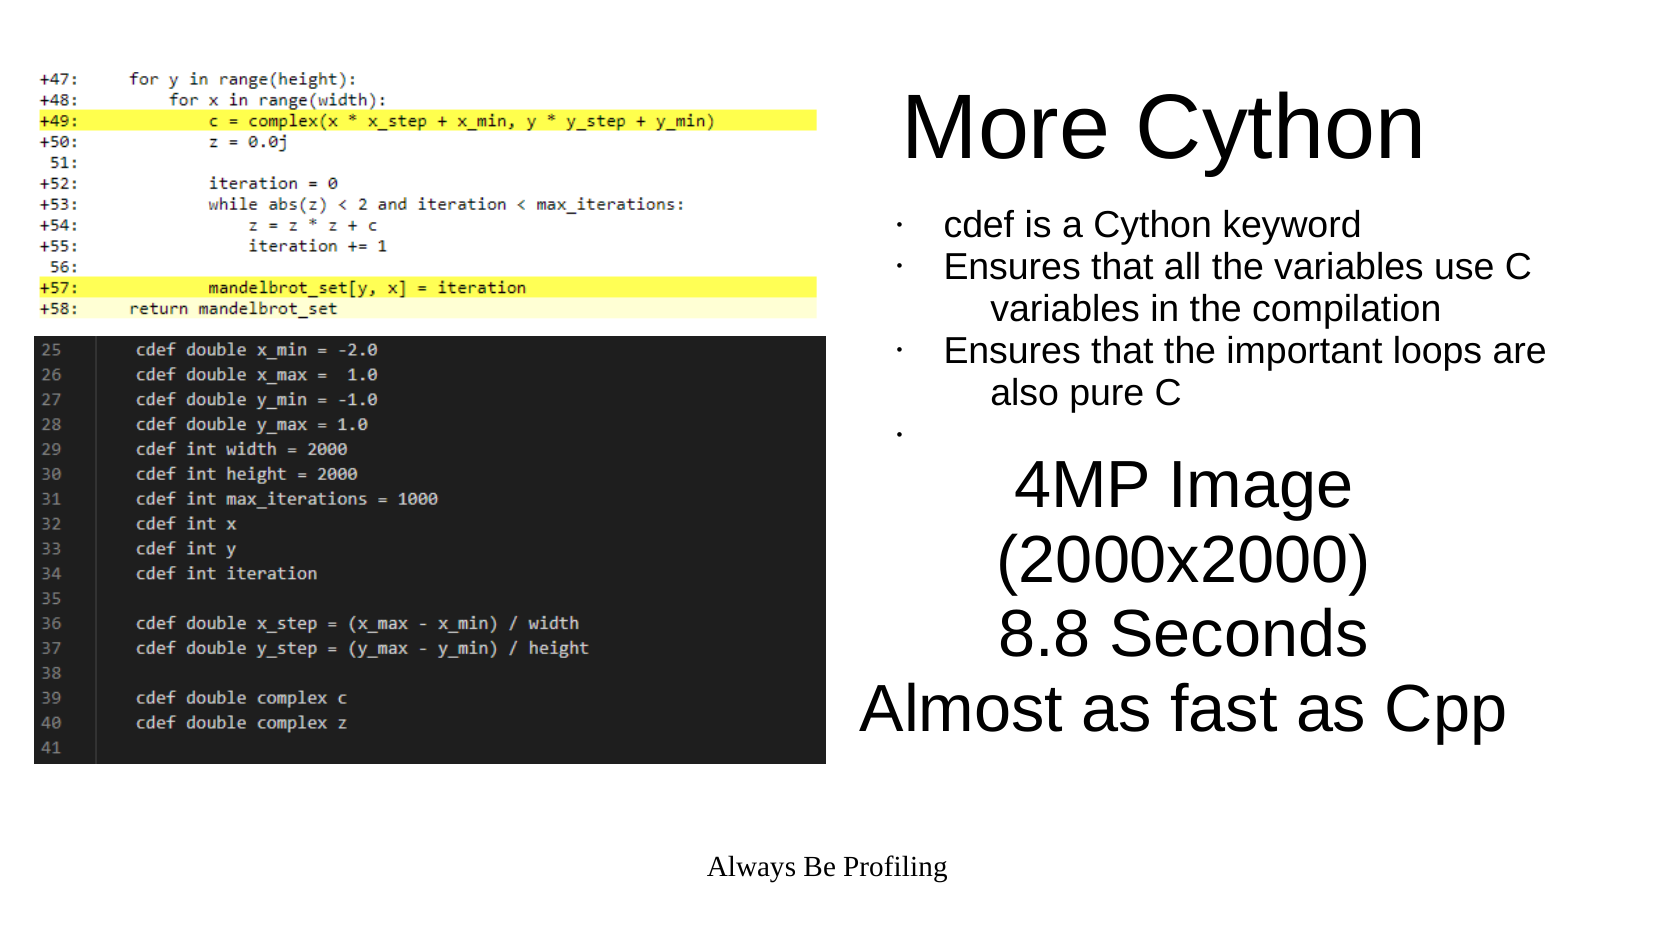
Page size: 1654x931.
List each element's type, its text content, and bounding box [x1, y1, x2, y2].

picture [25, 72, 817, 325]
title More Cython [826, 44, 1502, 200]
text_box 4MP Image (2000x2000) 8.8 Seconds Almost as fast as Cpp [827, 439, 1541, 764]
text_box Always Be Profiling [565, 847, 1090, 912]
text_box cdef is a Cython keyword Ensures that all the variables use C variables in the compilation Ensures that the important loops are also pure C [881, 195, 1595, 473]
picture [34, 336, 826, 764]
